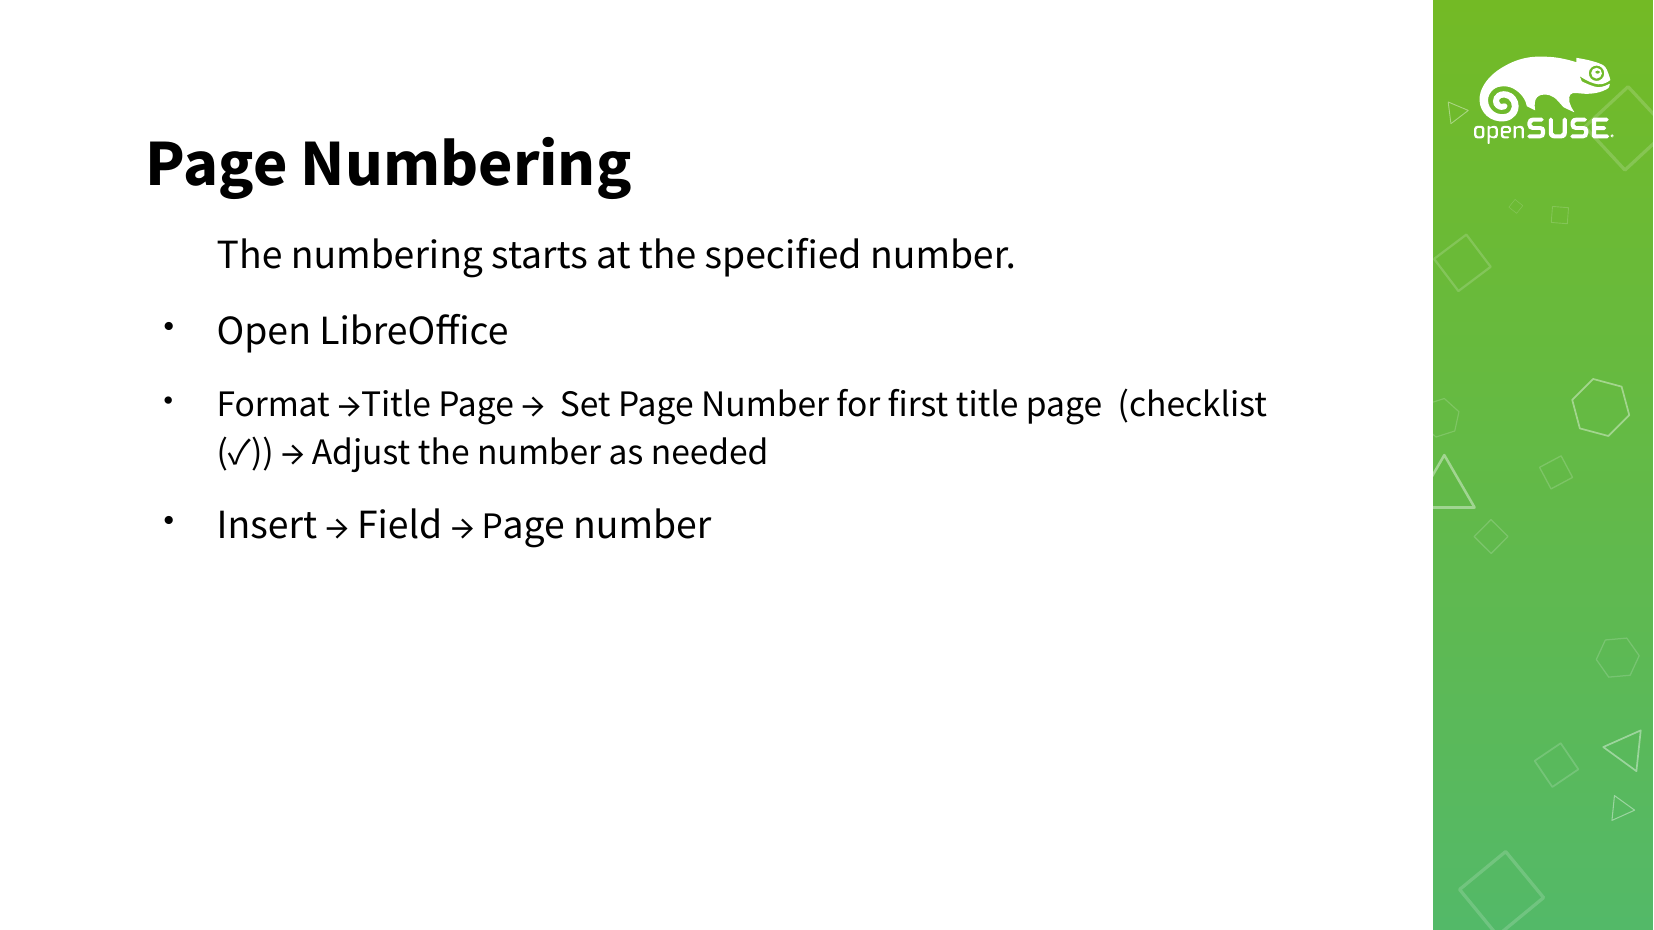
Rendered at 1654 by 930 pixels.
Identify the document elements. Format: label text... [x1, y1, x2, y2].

list Page Numbering The numbering starts at the specified number. Open LibreOffice Format →Title Page → Set Page Number for first title page (checklist (✓)) → Adjust the number as needed Insert → Field → Page number [75, 119, 1328, 660]
